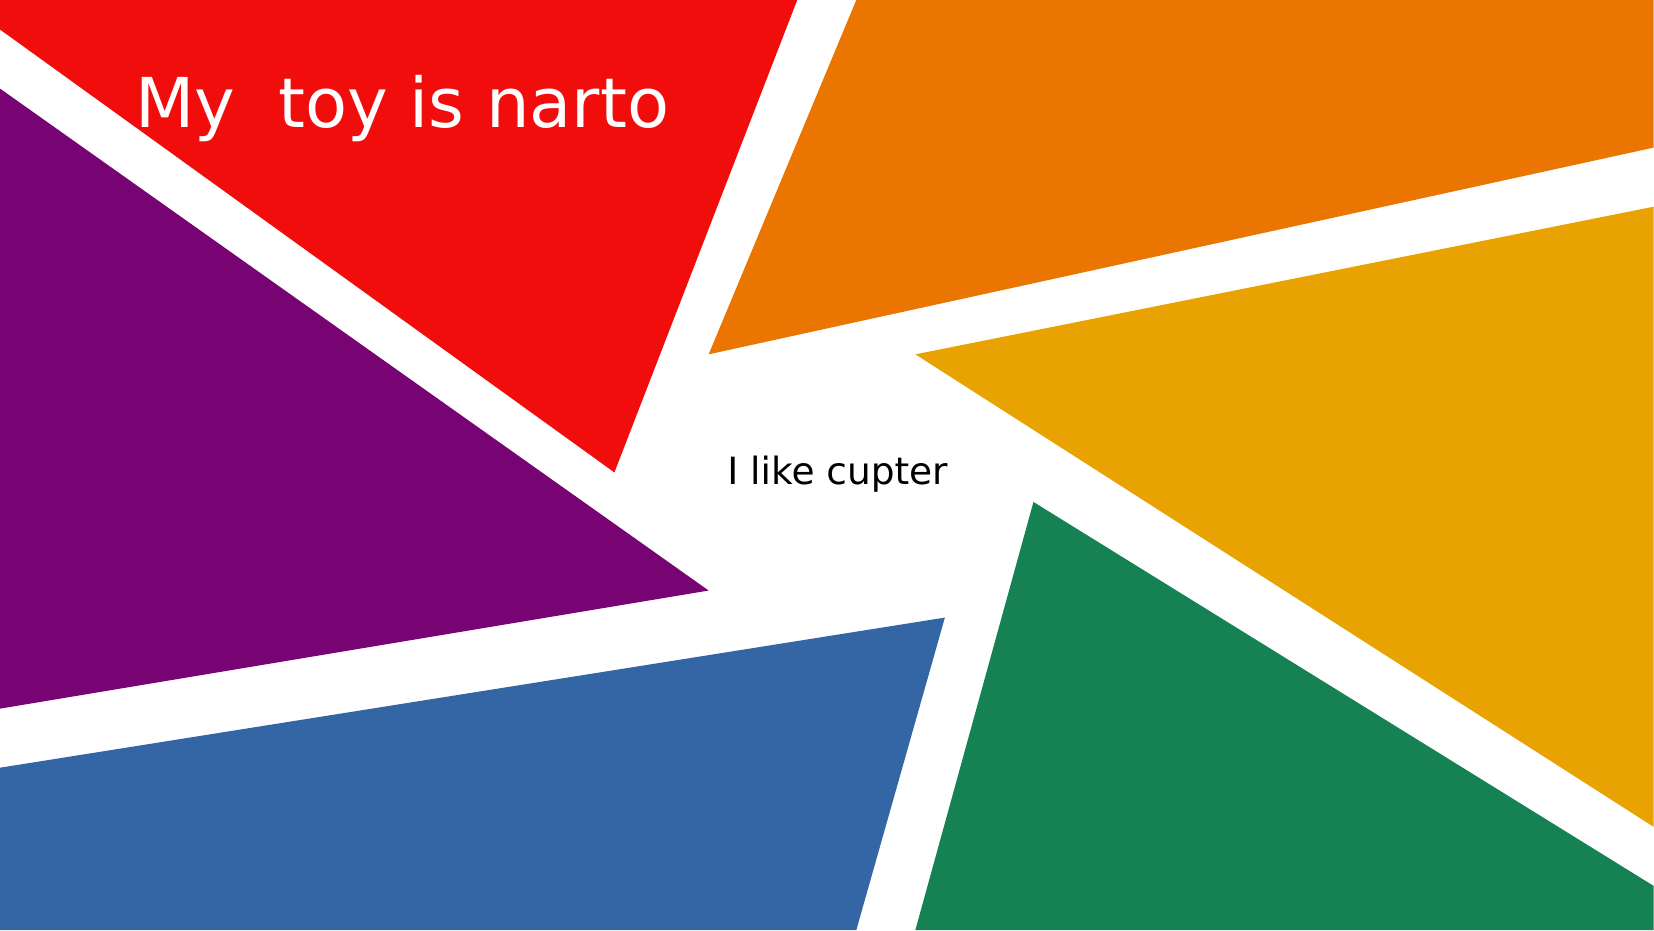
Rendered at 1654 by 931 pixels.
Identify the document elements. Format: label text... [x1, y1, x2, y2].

text_box I like cupter [712, 442, 963, 501]
title My toy is narto [88, 29, 739, 178]
